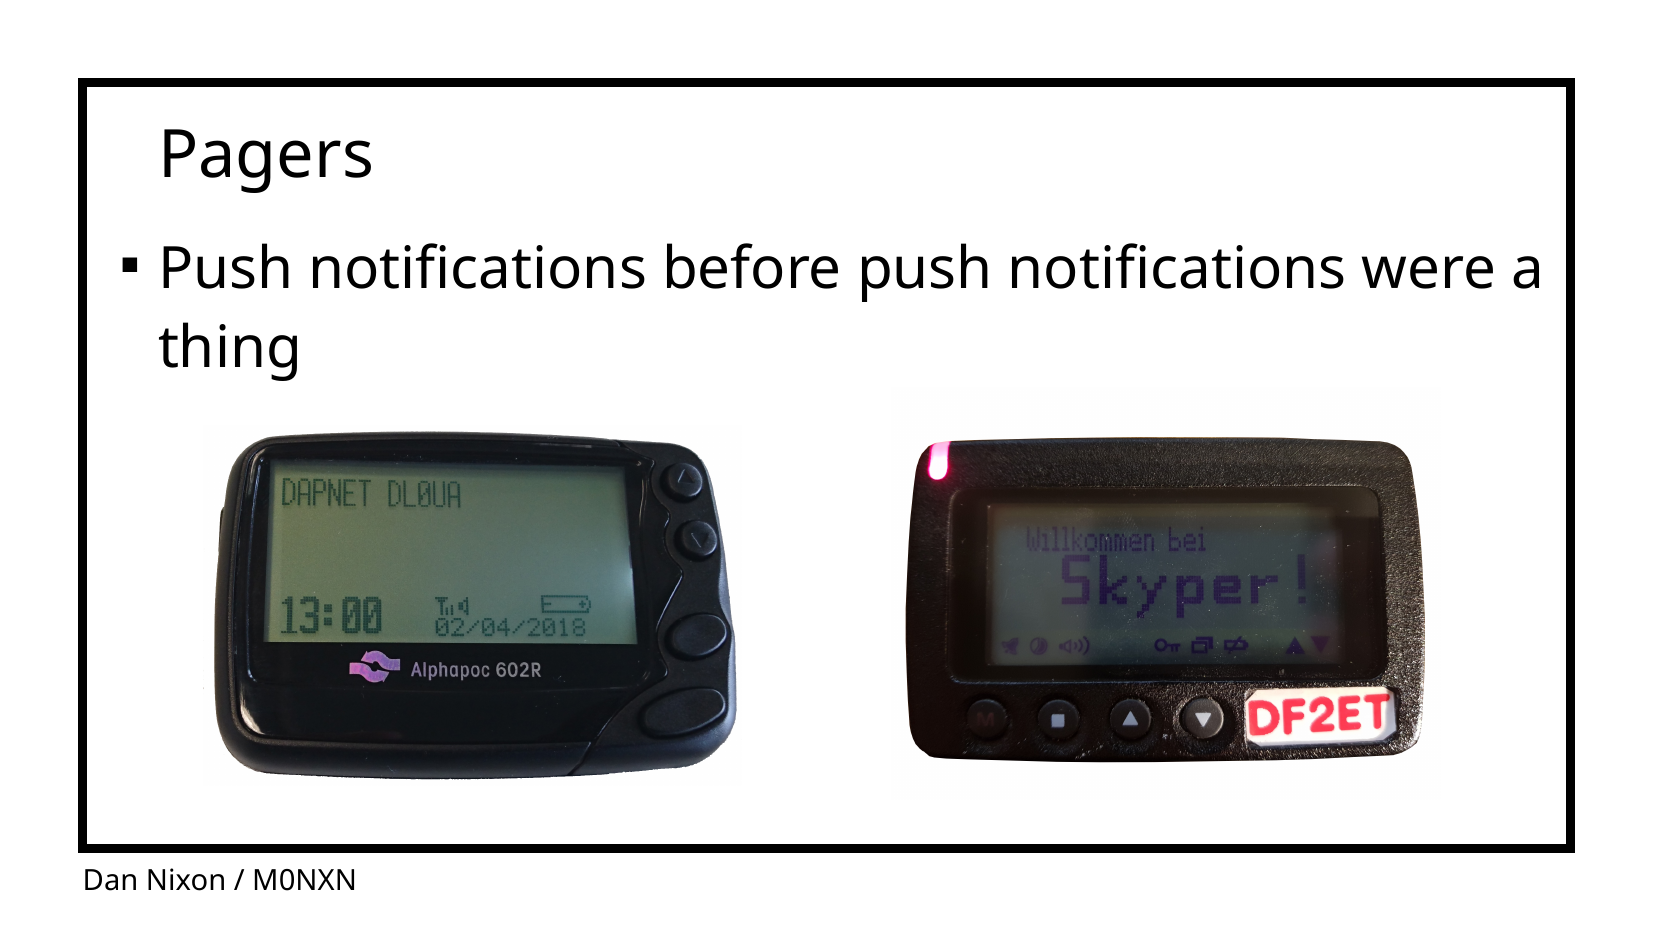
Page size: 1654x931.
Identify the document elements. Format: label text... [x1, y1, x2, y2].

picture [891, 387, 1441, 800]
picture [203, 425, 742, 786]
subtitle Pagers Push notifications before push notifications were a thing [82, 82, 1571, 849]
